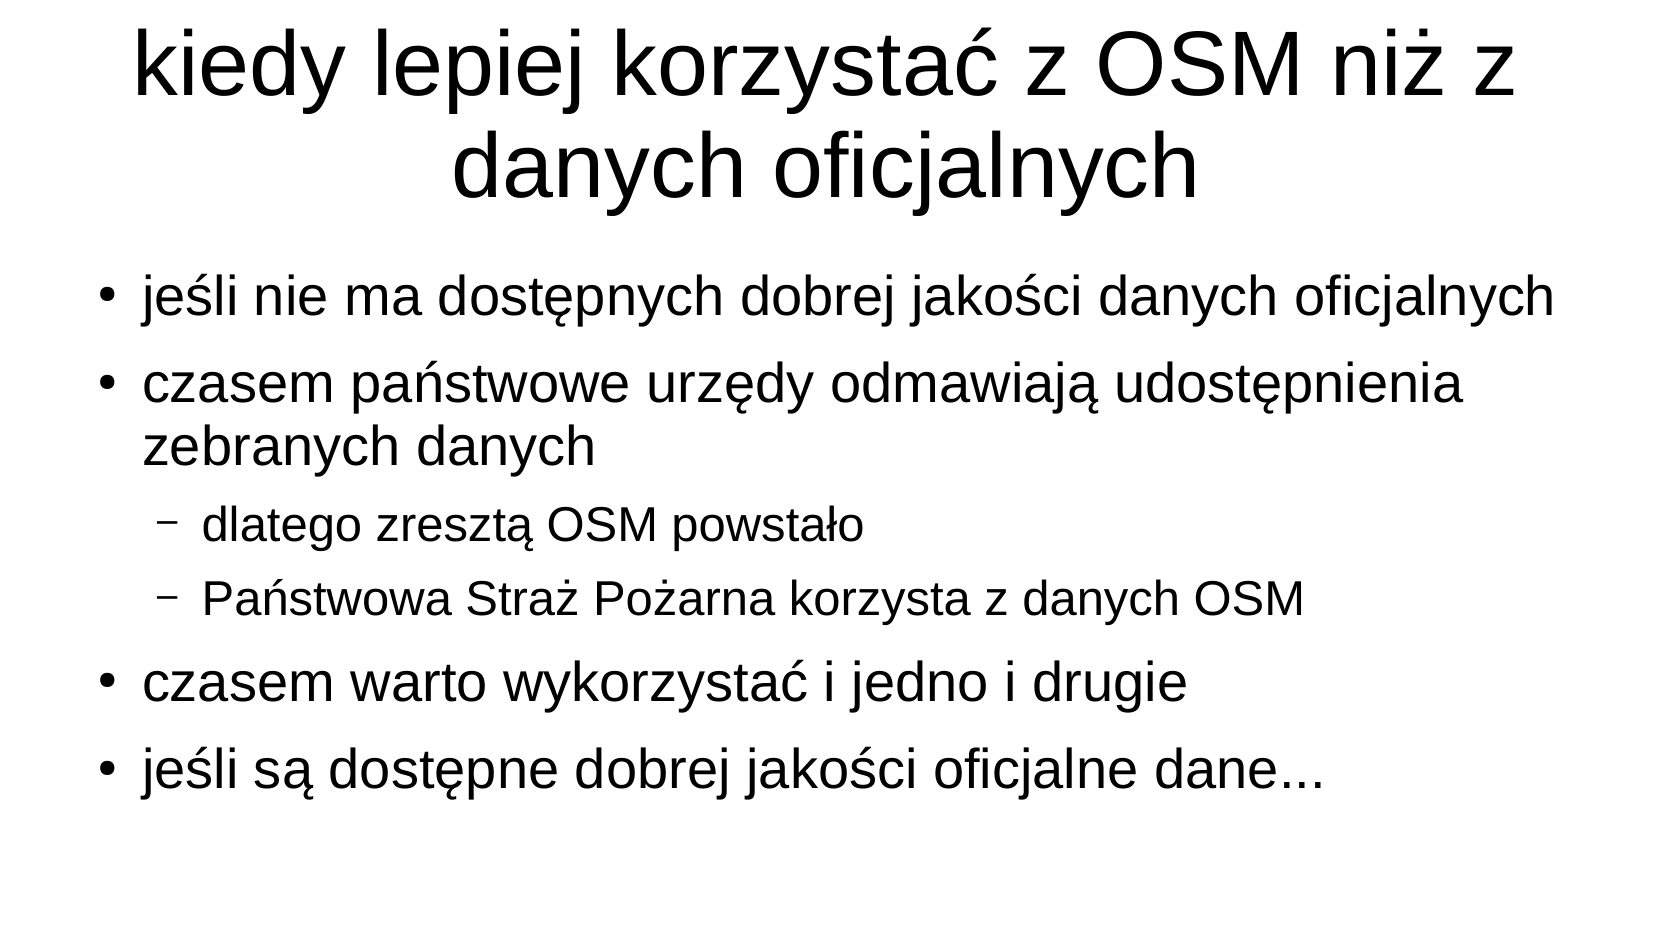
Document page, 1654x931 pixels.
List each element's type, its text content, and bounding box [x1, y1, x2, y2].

title kiedy lepiej korzystać z OSM niż z danych oficjalnych [82, 12, 1571, 218]
list jeśli nie ma dostępnych dobrej jakości danych oficjalnych czasem państwowe urzędy odmawiają udostępnienia zebranych danych dlatego zresztą OSM powstało Państwowa Straż Pożarna korzysta z danych OSM czasem warto wykorzystać i jedno i drugie jeśli są dostępne dobrej jakości oficjalne dane... [82, 264, 1571, 839]
